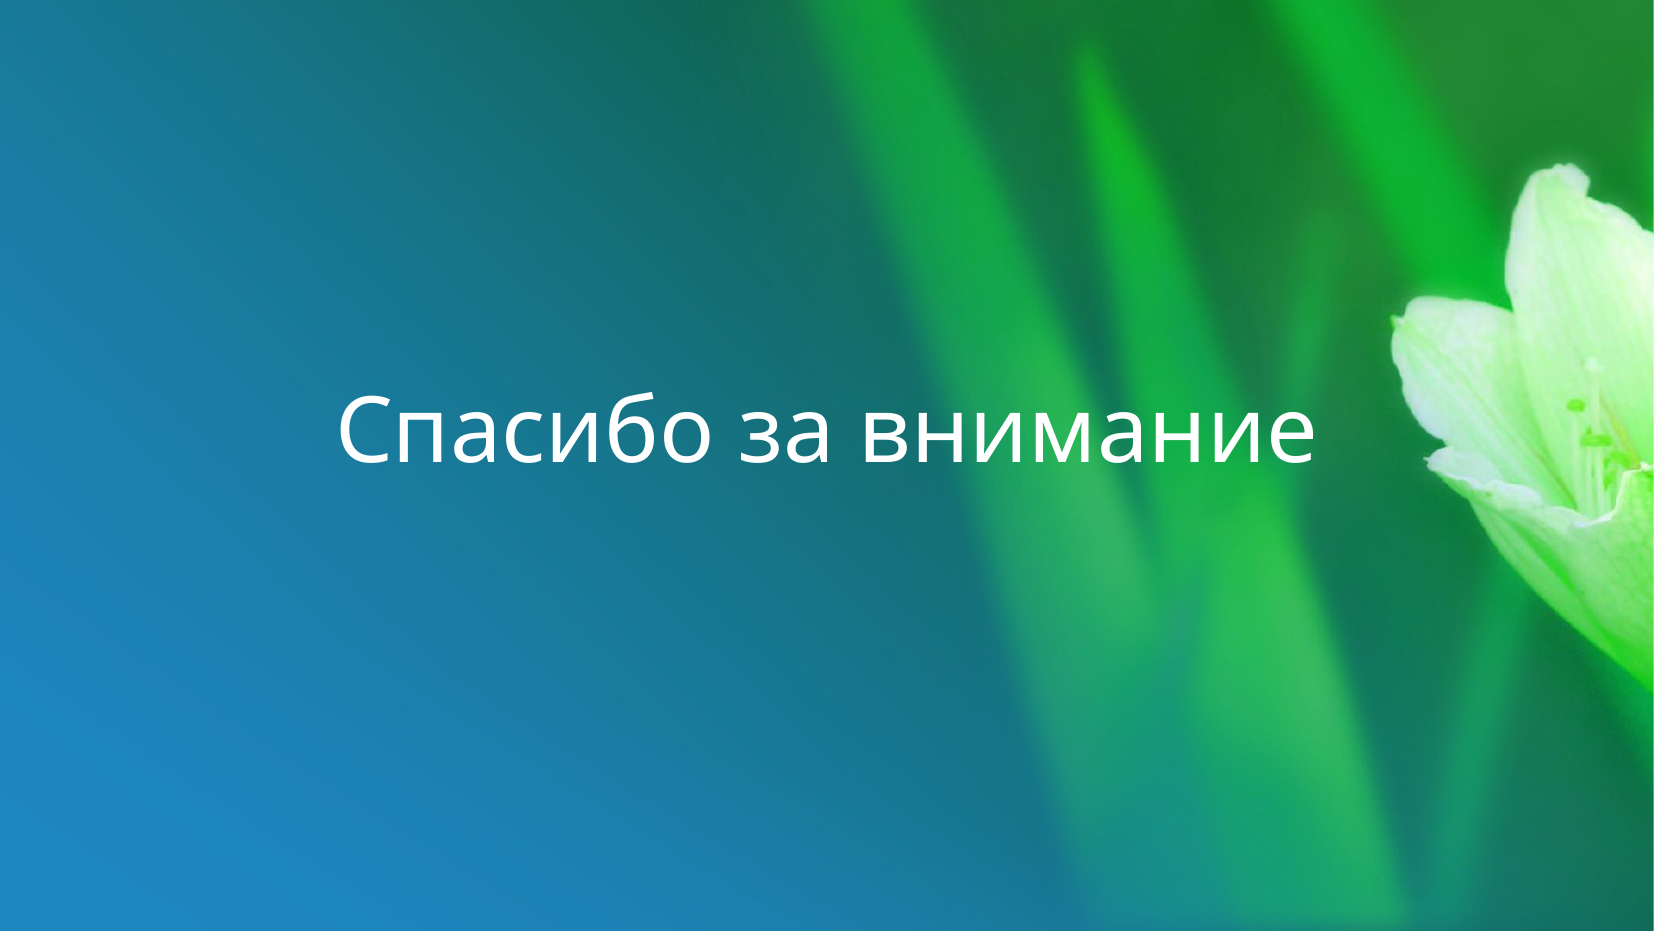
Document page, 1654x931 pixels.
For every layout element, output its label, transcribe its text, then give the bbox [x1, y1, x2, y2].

picture [0, 0, 1654, 931]
text_box Спасибо за внимание [82, 362, 1571, 488]
